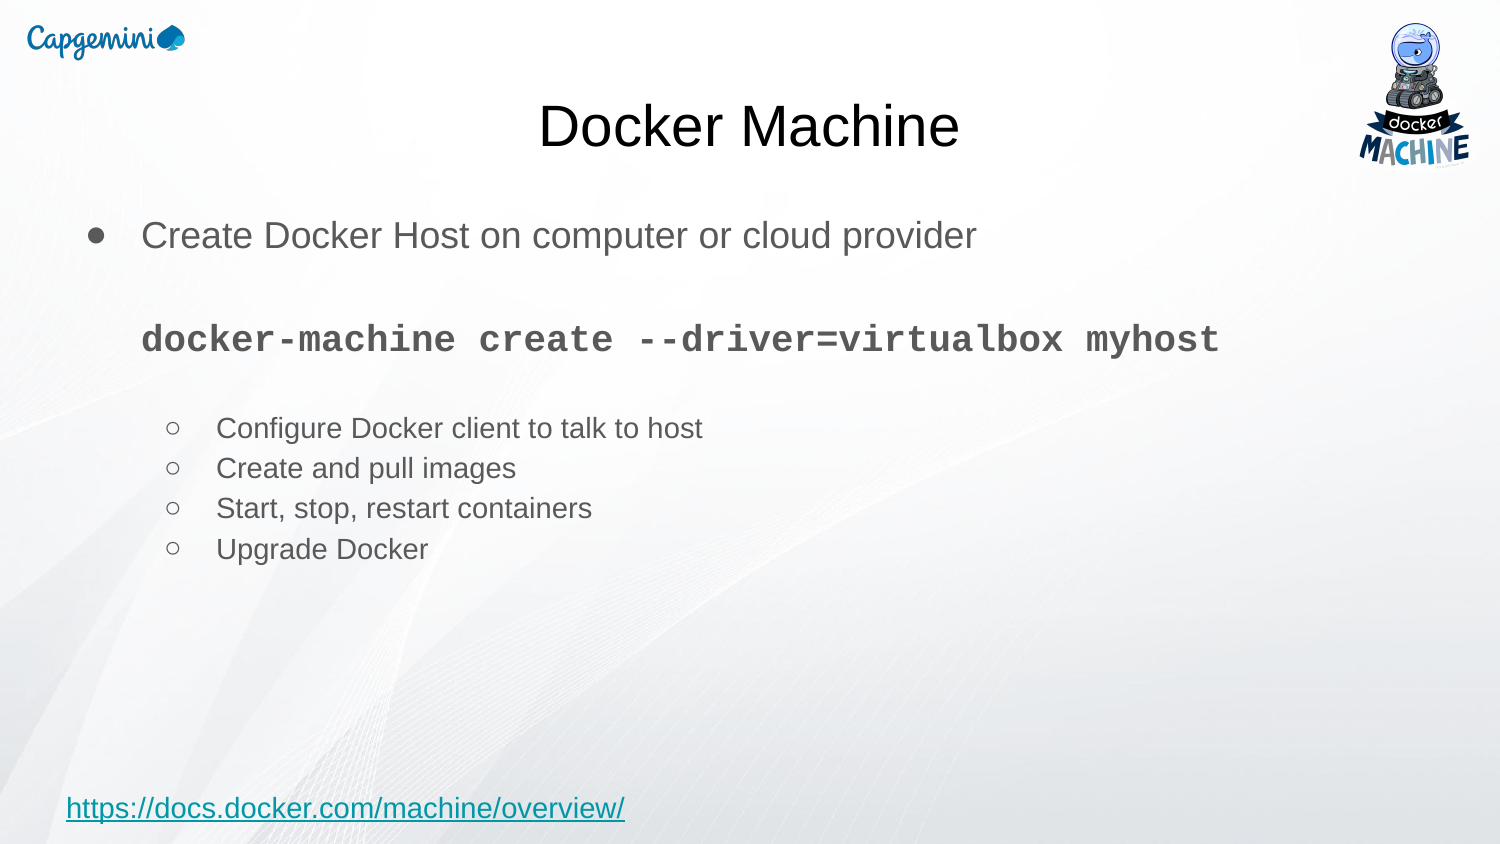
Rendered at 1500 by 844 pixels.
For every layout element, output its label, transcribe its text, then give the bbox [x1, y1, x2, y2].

text_box https://docs.docker.com/machine/overview/ [51, 785, 675, 829]
title Docker Machine [51, 72, 1337, 167]
picture [0, 0, 1500, 844]
list Create Docker Host on computer or cloud provider docker-machine create --driver=virtualbox myhost Configure Docker client to talk to host Create and pull images Start, stop, restart containers Upgrade Docker [51, 189, 1449, 750]
